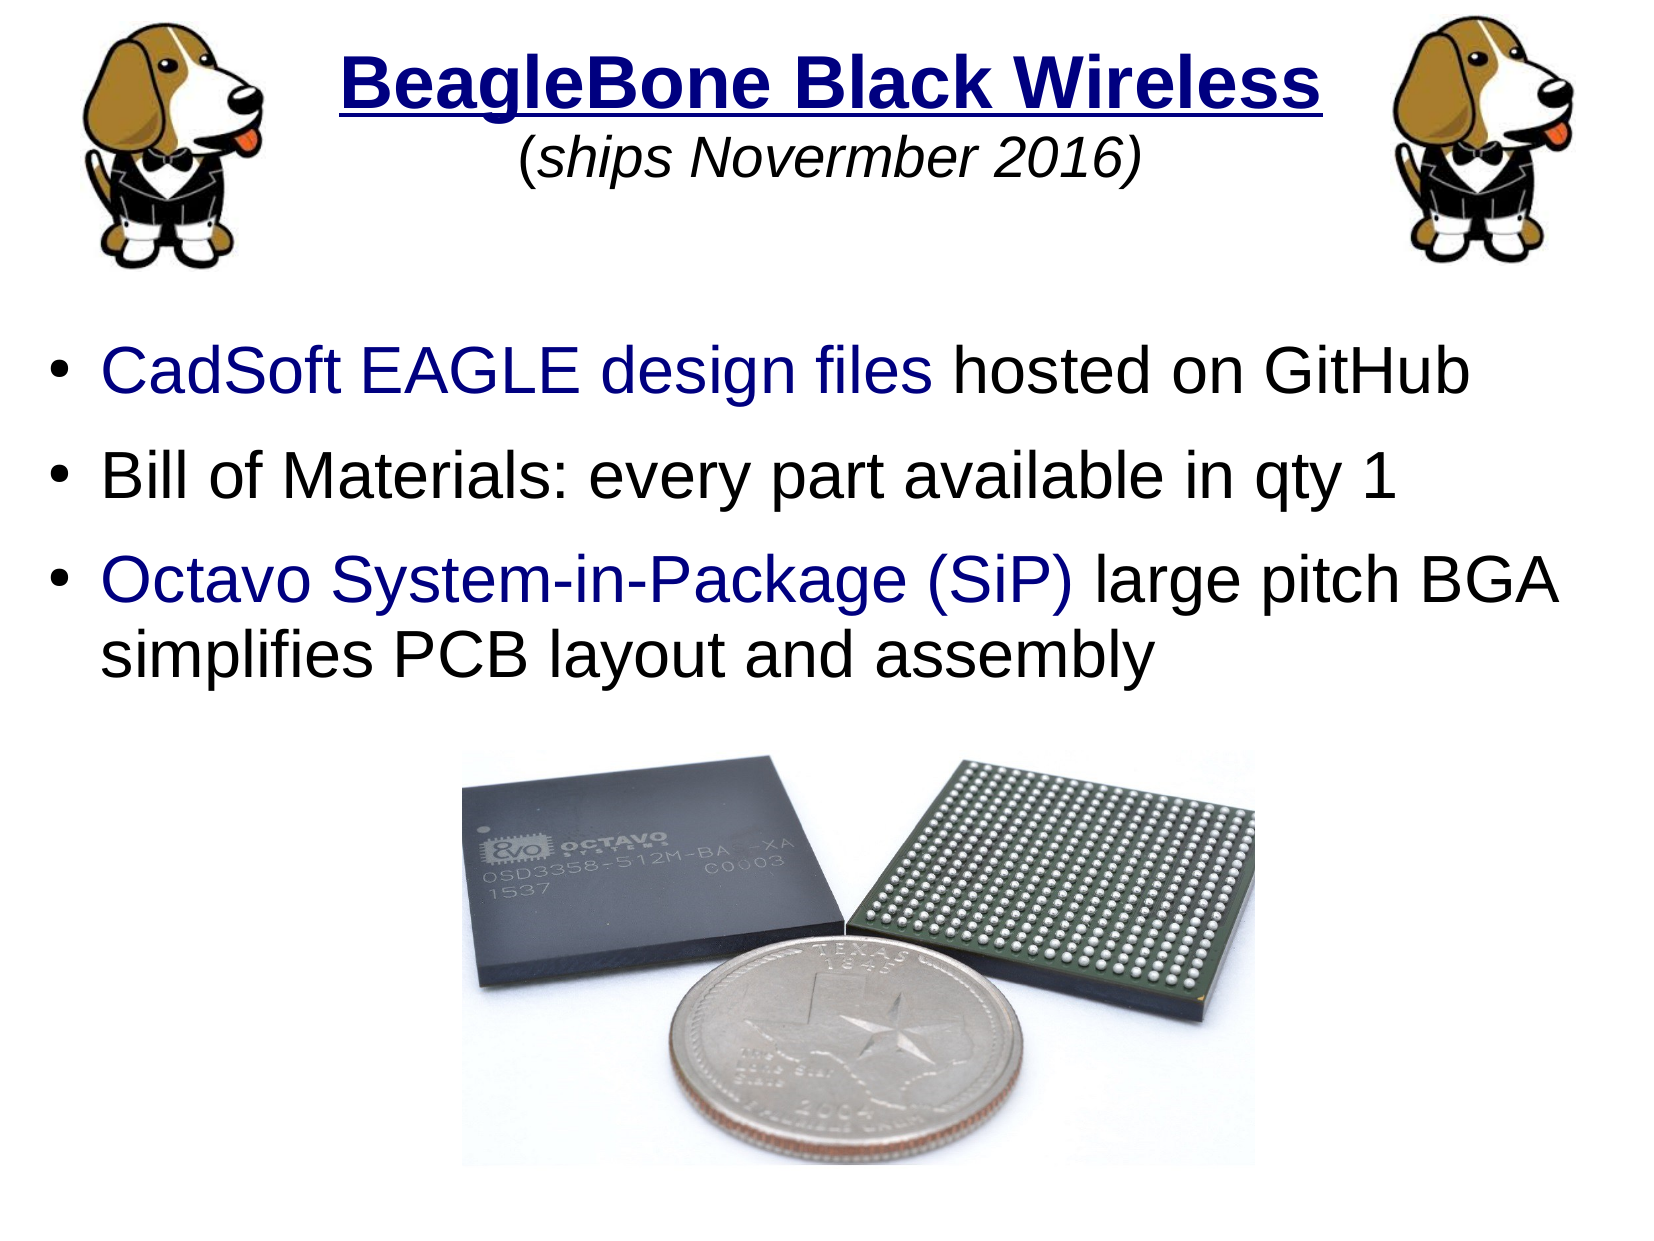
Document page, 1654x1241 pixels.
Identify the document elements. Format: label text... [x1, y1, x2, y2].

picture [1390, 220, 1576, 266]
title BeagleBone Black Wireless (ships Novermber 2016) [86, 11, 1576, 220]
picture [80, 21, 266, 273]
list CadSoft EAGLE design files hosted on GitHub Bill of Materials: every part available in qty 1 Octavo System-in-Package (SiP) large pitch BGA simplifies PCB layout and assembly [30, 259, 1576, 1241]
picture [462, 750, 1255, 1171]
